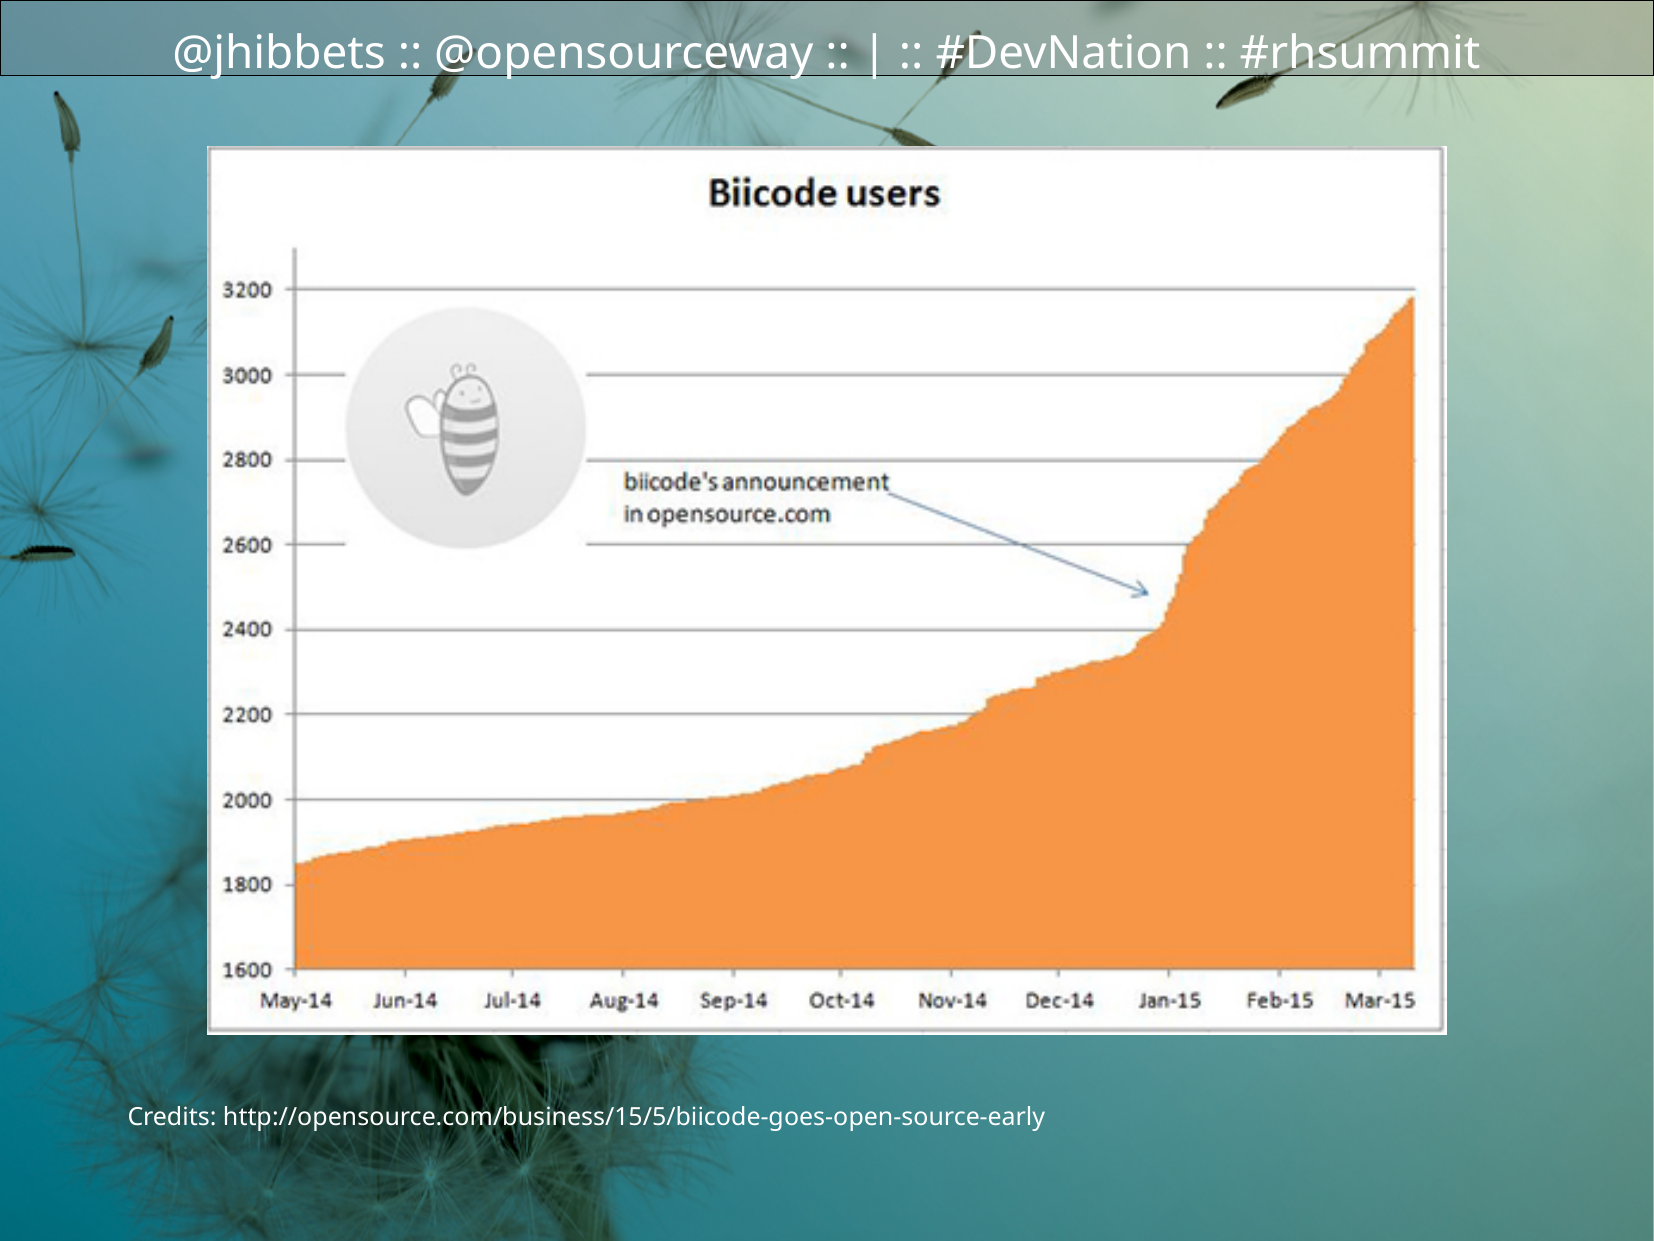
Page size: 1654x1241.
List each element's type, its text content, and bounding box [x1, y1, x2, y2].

picture [0, 76, 1654, 1241]
text_box Credits: http://opensource.com/business/15/5/biicode-goes-open-source-early [112, 1091, 1171, 1132]
